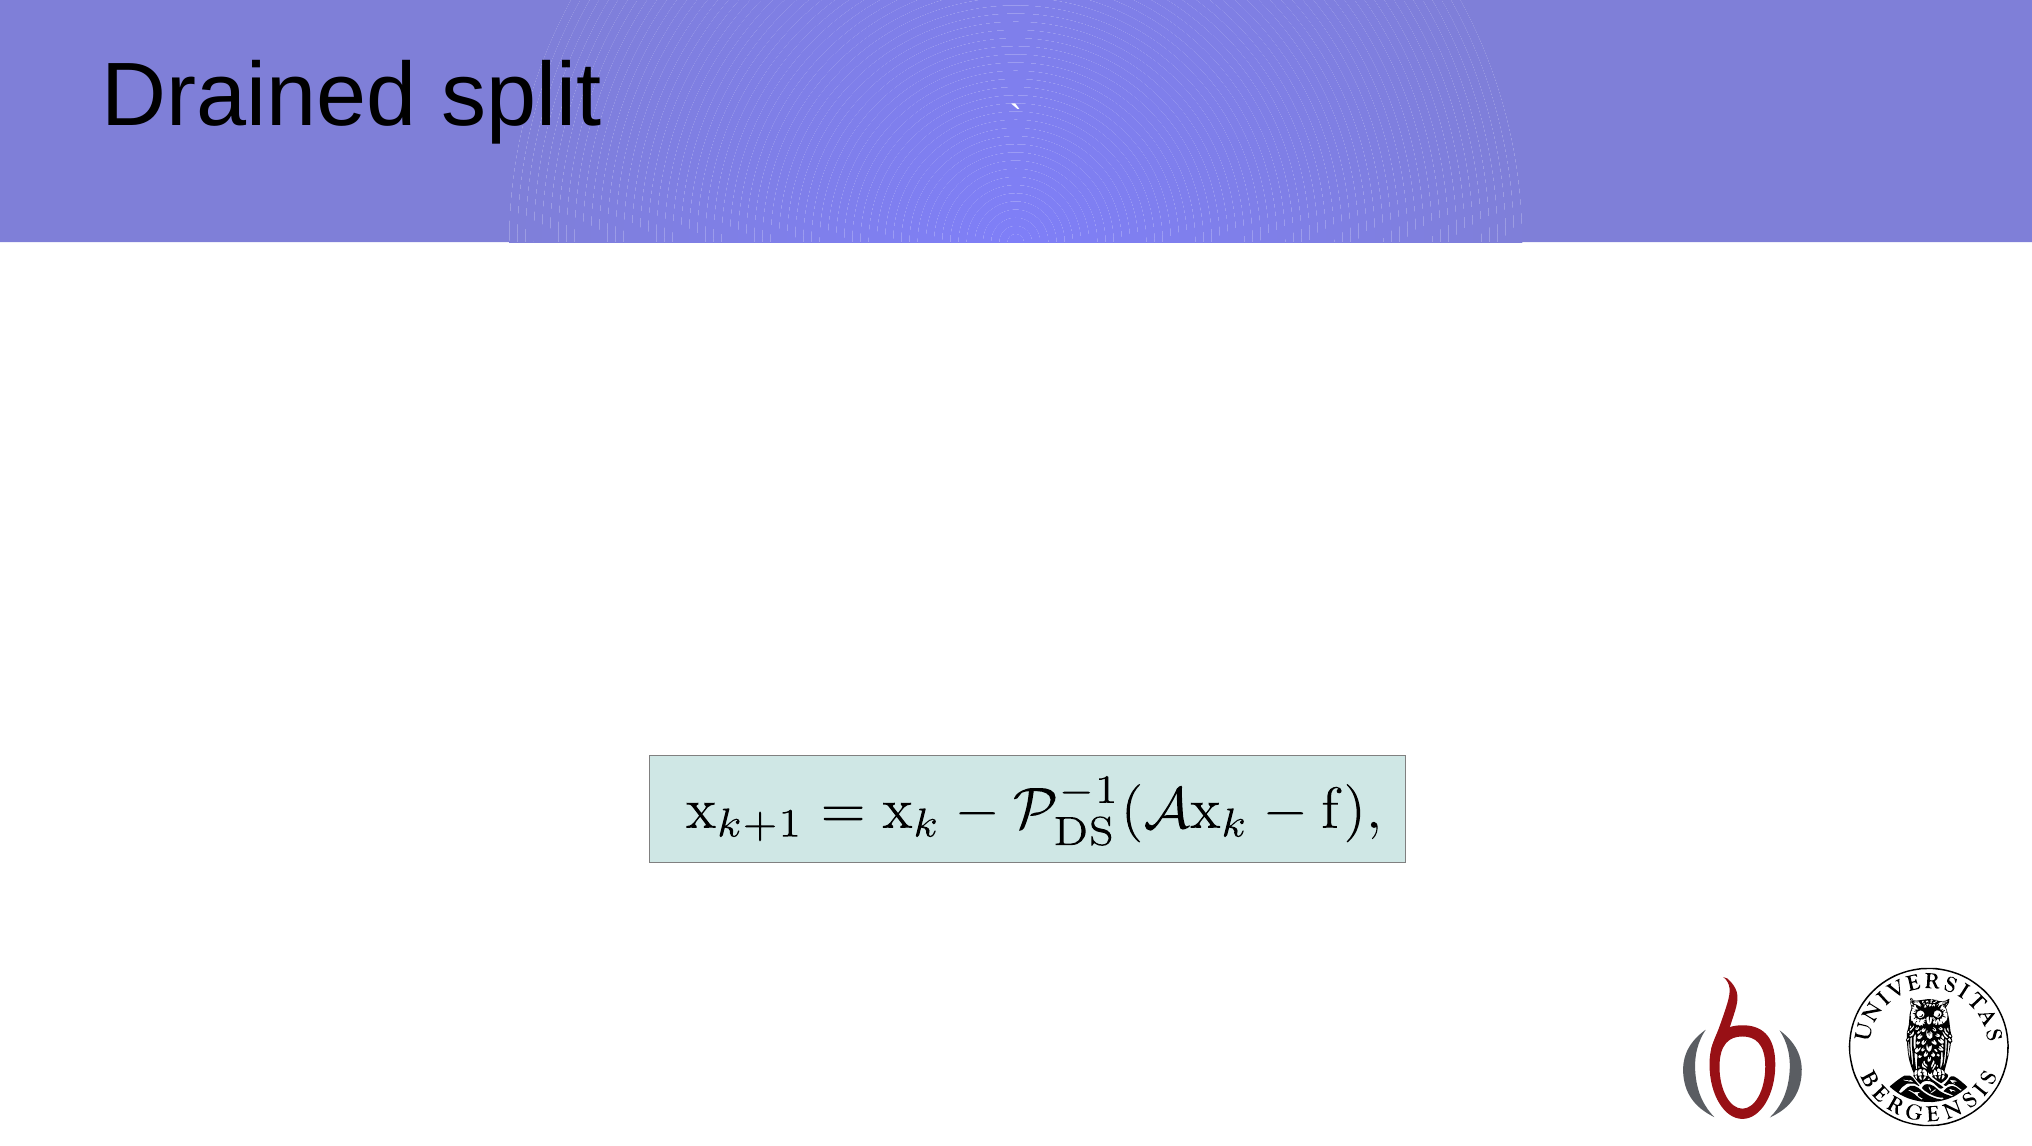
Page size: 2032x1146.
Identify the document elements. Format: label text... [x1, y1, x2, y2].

title Drained split [101, 43, 1930, 145]
text_box [649, 755, 1406, 863]
